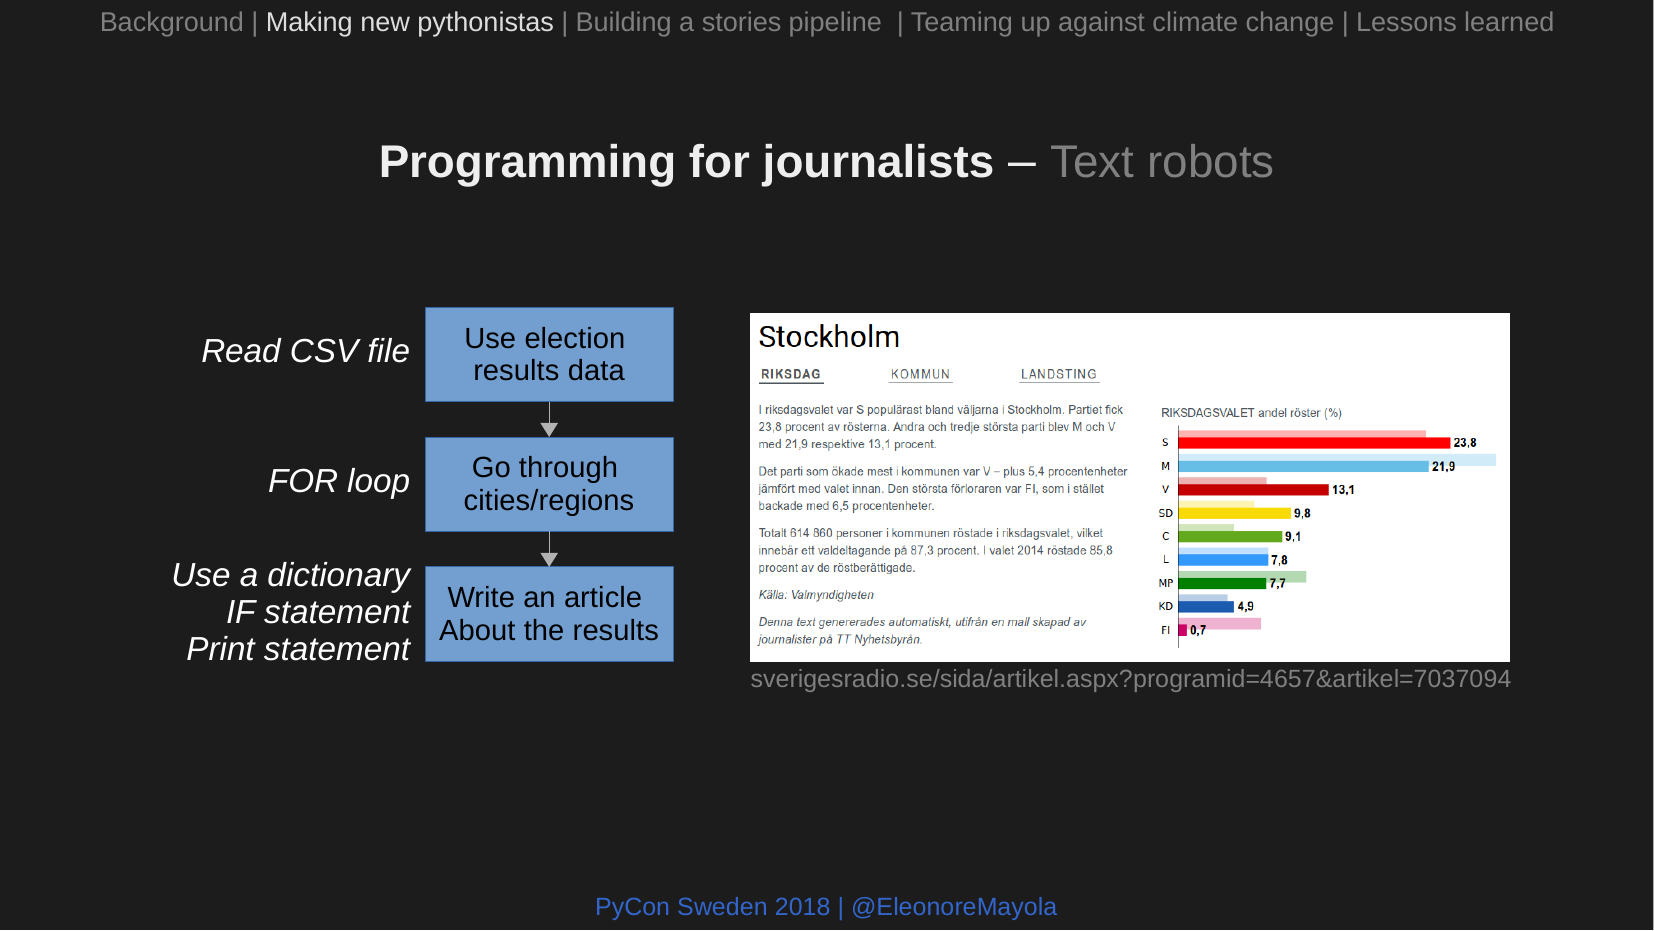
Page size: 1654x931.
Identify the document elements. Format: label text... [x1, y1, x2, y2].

text_box PyCon Sweden 2018 | @EleonoreMayola [460, 885, 1193, 931]
text_box Go through cities/regions [425, 437, 674, 532]
text_box FOR loop [153, 454, 426, 514]
text_box Use election results data [425, 307, 674, 402]
text_box Programming for journalists – Text robots [200, 124, 1453, 196]
text_box Read CSV file [153, 324, 426, 384]
text_box Use a dictionary IF statement Print statement [153, 549, 426, 676]
text_box Write an article About the results [426, 566, 674, 662]
picture [750, 313, 1510, 656]
text_box Background | Making new pythonistas | Building a stories pipeline | Teaming up against climate change | Lessons learned [0, 0, 1654, 57]
text_box sverigesradio.se/sida/artikel.aspx?programid=4657&artikel=7037094 [735, 656, 1530, 703]
